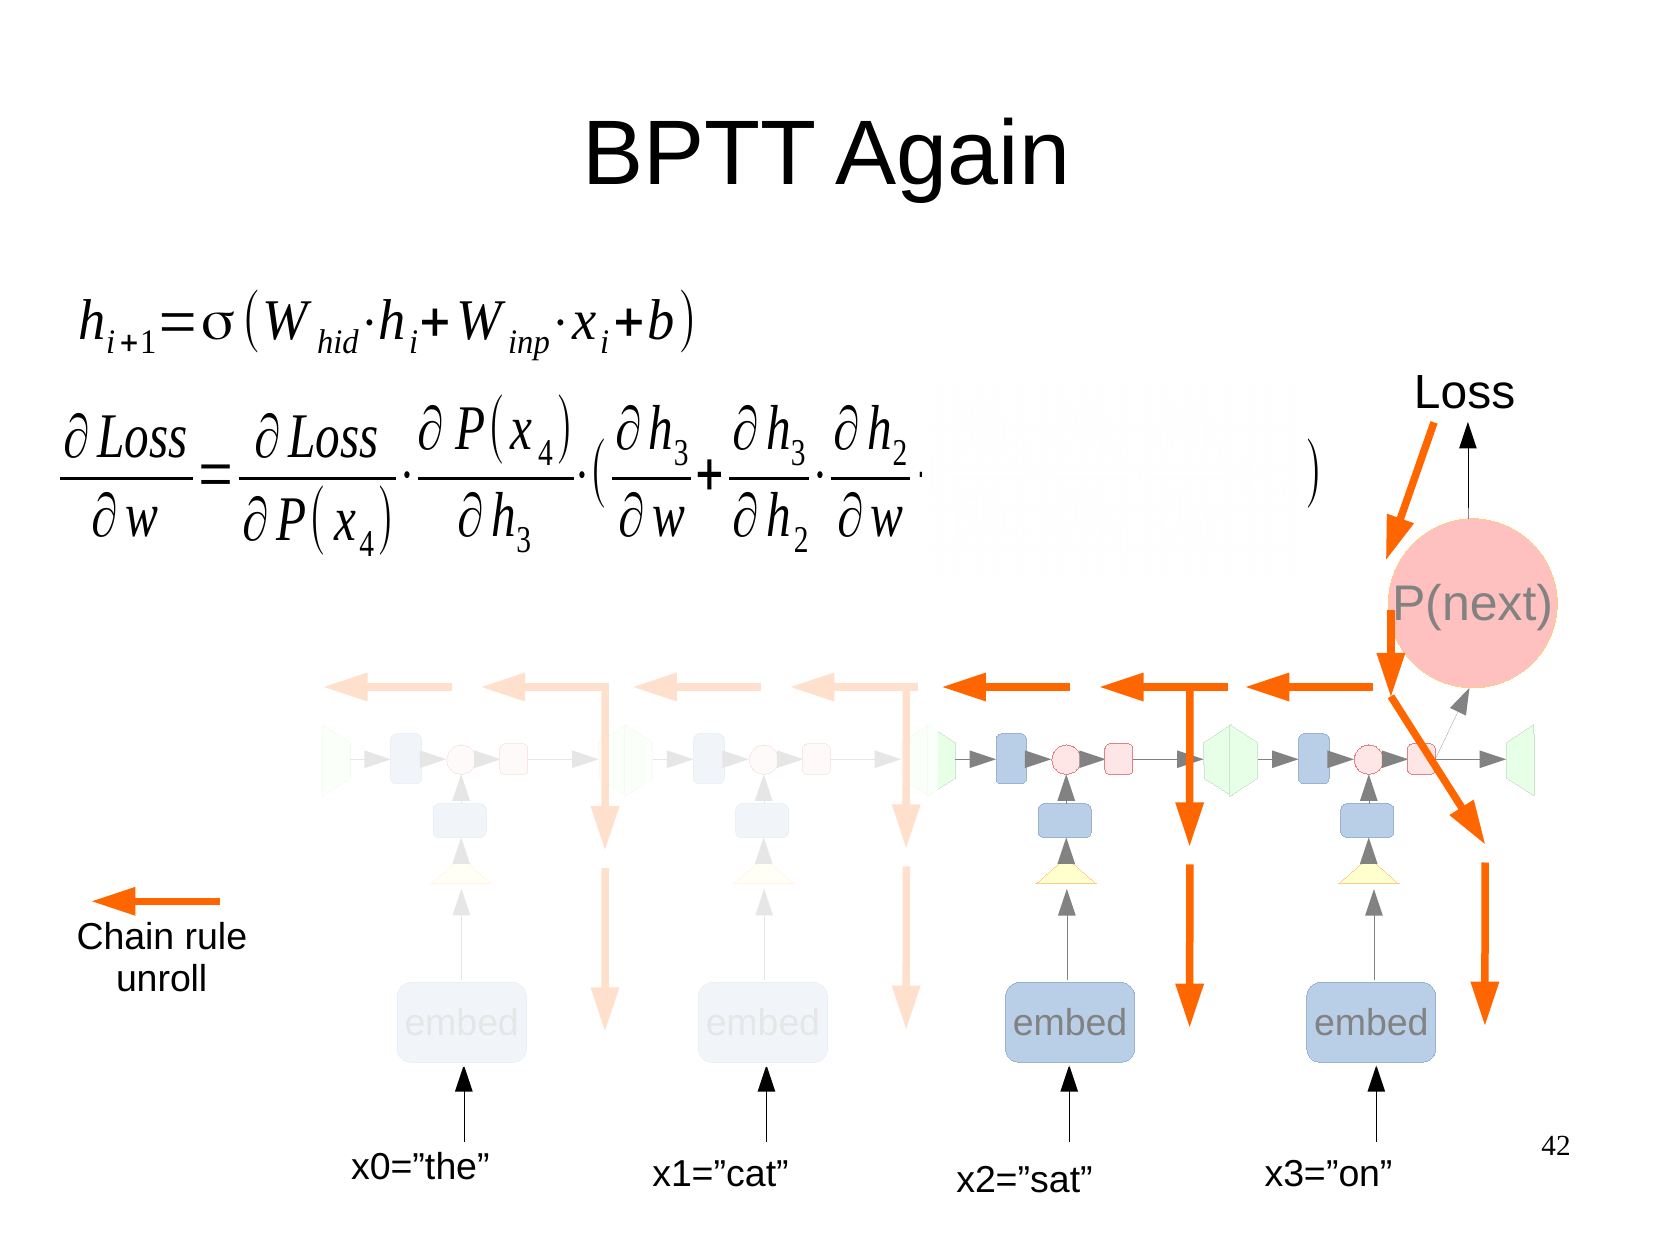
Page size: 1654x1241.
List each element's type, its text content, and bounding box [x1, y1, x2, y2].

text_box x2=”sat” [941, 1150, 1168, 1208]
chart [45, 389, 922, 564]
text_box Chain rule unroll [61, 908, 252, 1007]
text_box x0=”the” [336, 1138, 546, 1196]
text_box Loss [1399, 357, 1531, 447]
text_box x3=”on” [1249, 1144, 1464, 1202]
title BPTT Again [82, 49, 1571, 257]
text_box x1=”cat” [637, 1144, 847, 1202]
chart [65, 285, 711, 361]
chart [1300, 389, 1334, 564]
picture [160, 384, 1592, 1068]
